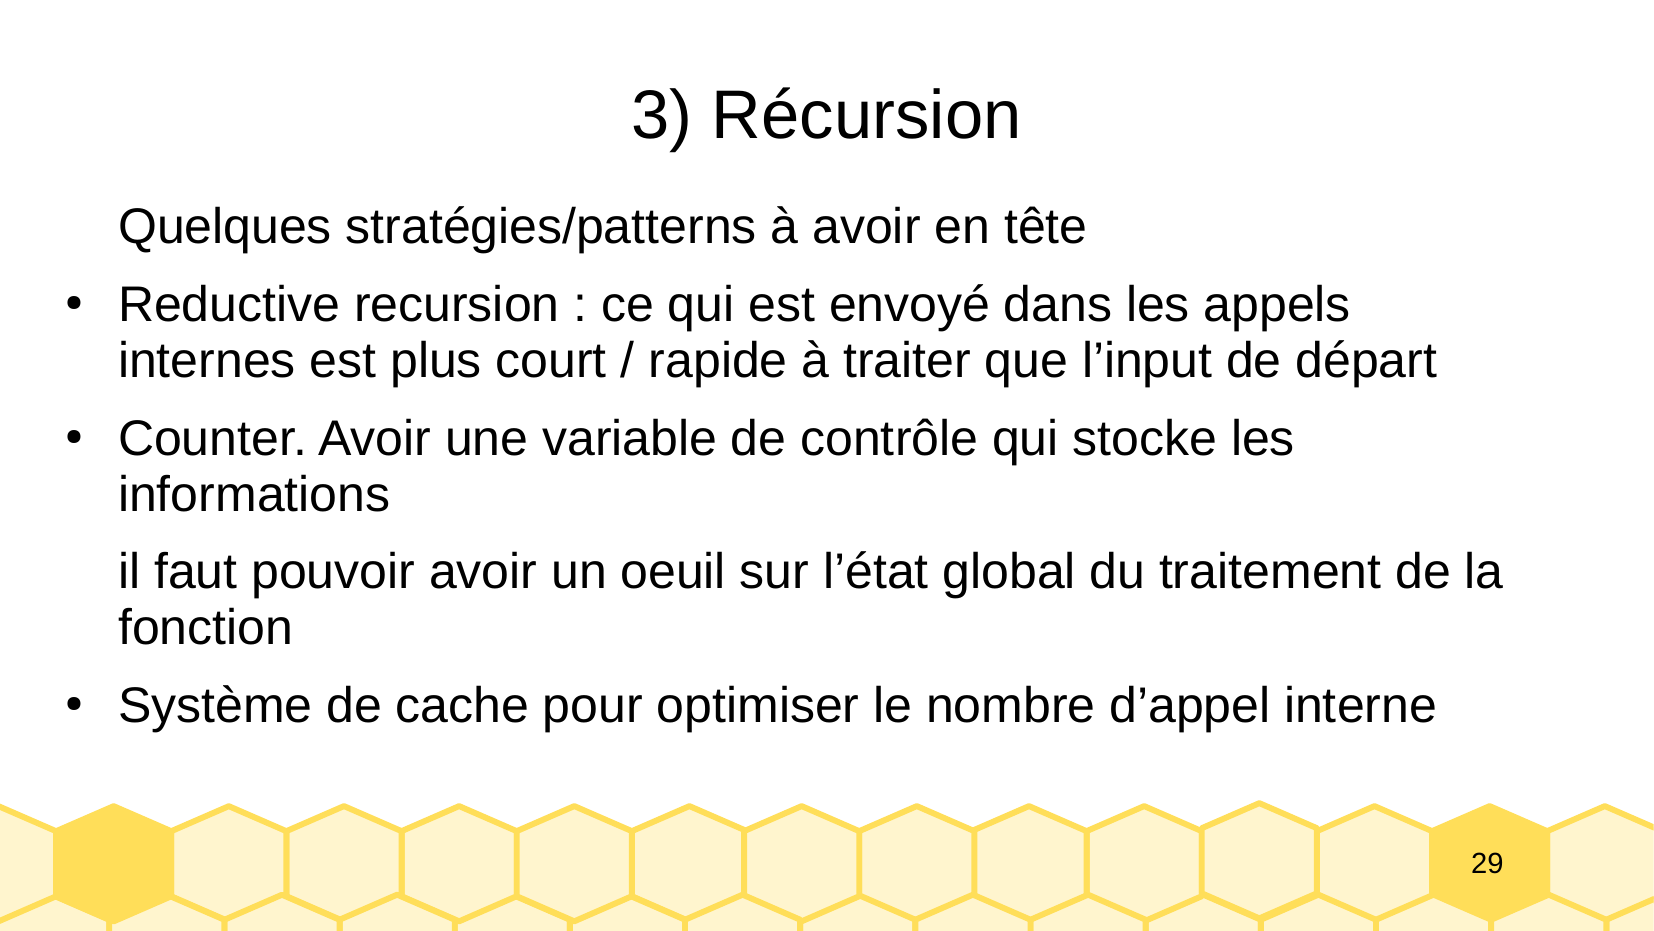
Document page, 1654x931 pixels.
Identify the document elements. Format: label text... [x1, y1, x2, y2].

list Quelques stratégies/patterns à avoir en tête Reductive recursion : ce qui est envoyé dans les appels internes est plus court / rapide à traiter que l’input de départ Counter. Avoir une variable de contrôle qui stocke les informations il faut pouvoir avoir un oeuil sur l’état global du traitement de la fonction Système de cache pour optimiser le nombre d’appel interne [47, 198, 1536, 739]
title 3) Récursion [82, 37, 1571, 193]
